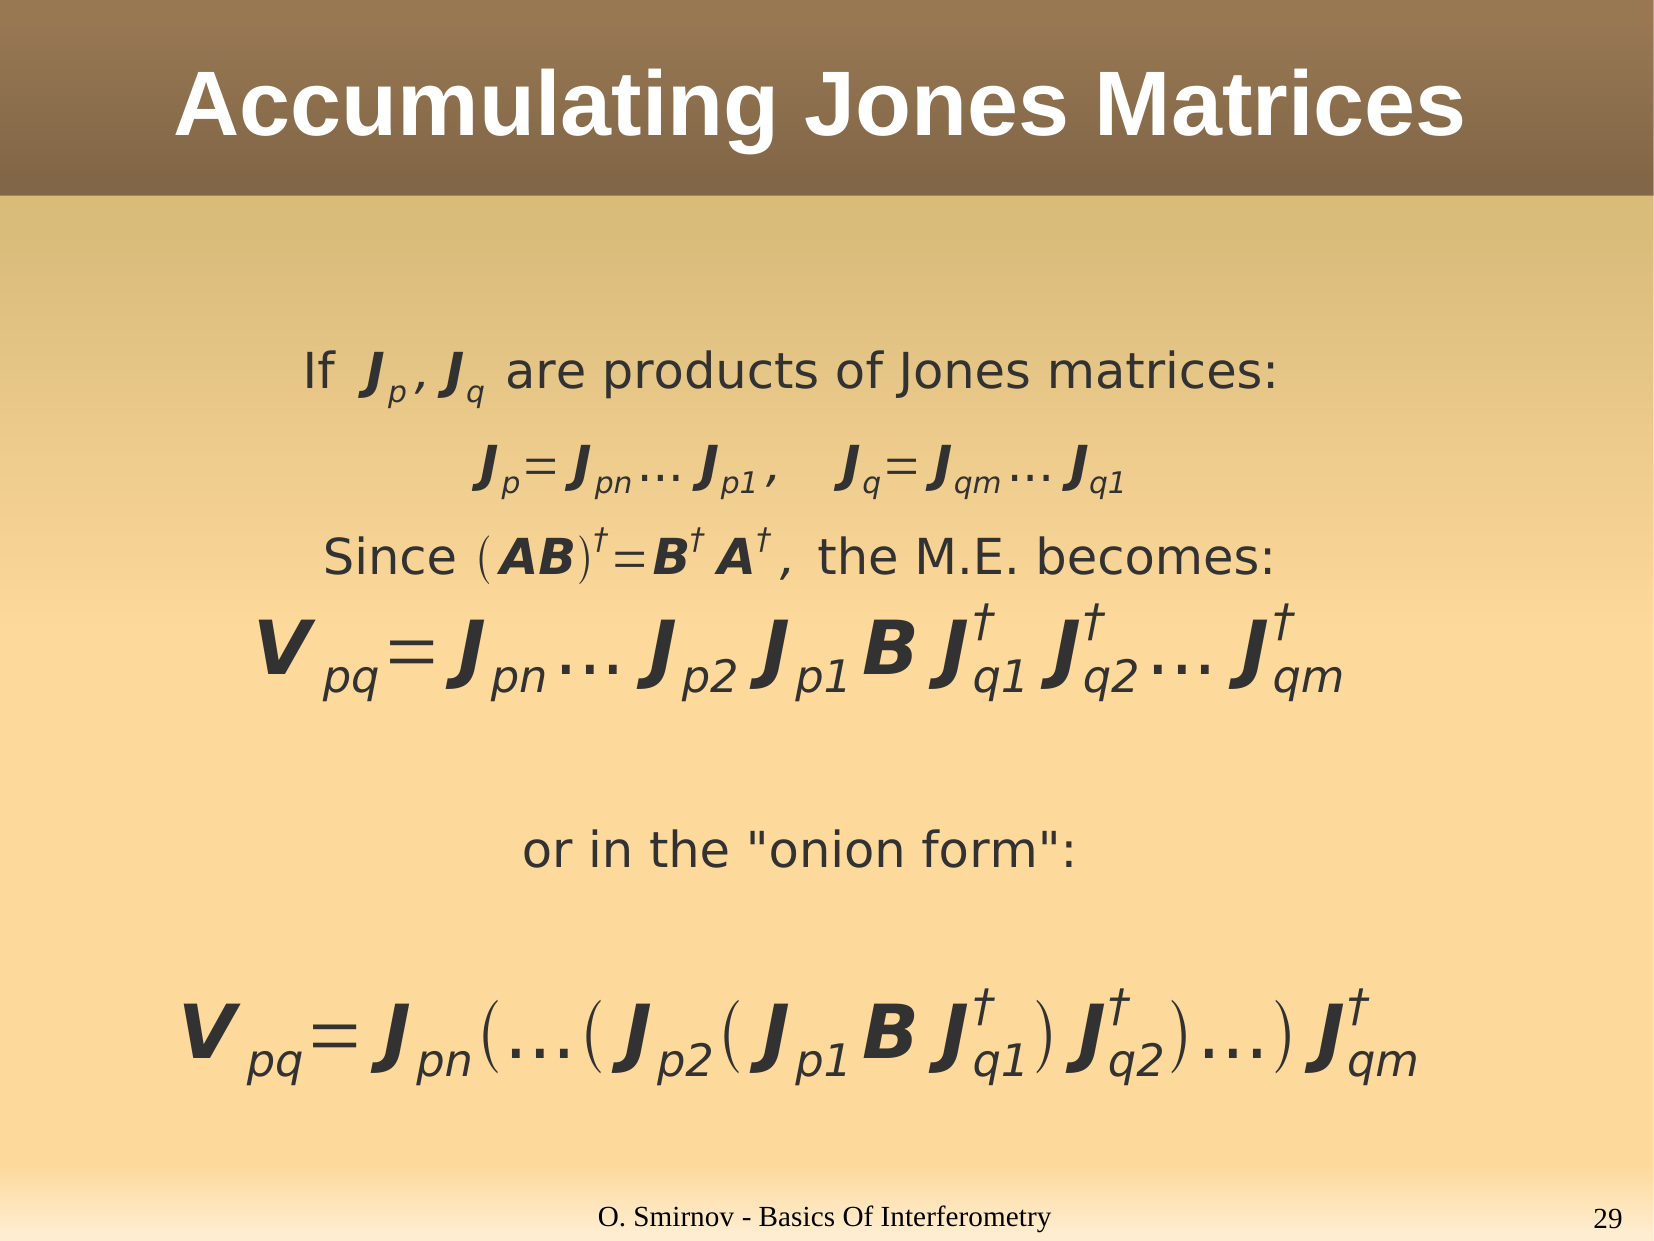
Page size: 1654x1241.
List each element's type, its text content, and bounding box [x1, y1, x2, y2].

picture [0, 0, 1654, 1241]
title Accumulating Jones Matrices [76, 0, 1565, 208]
chart [172, 319, 1426, 1088]
